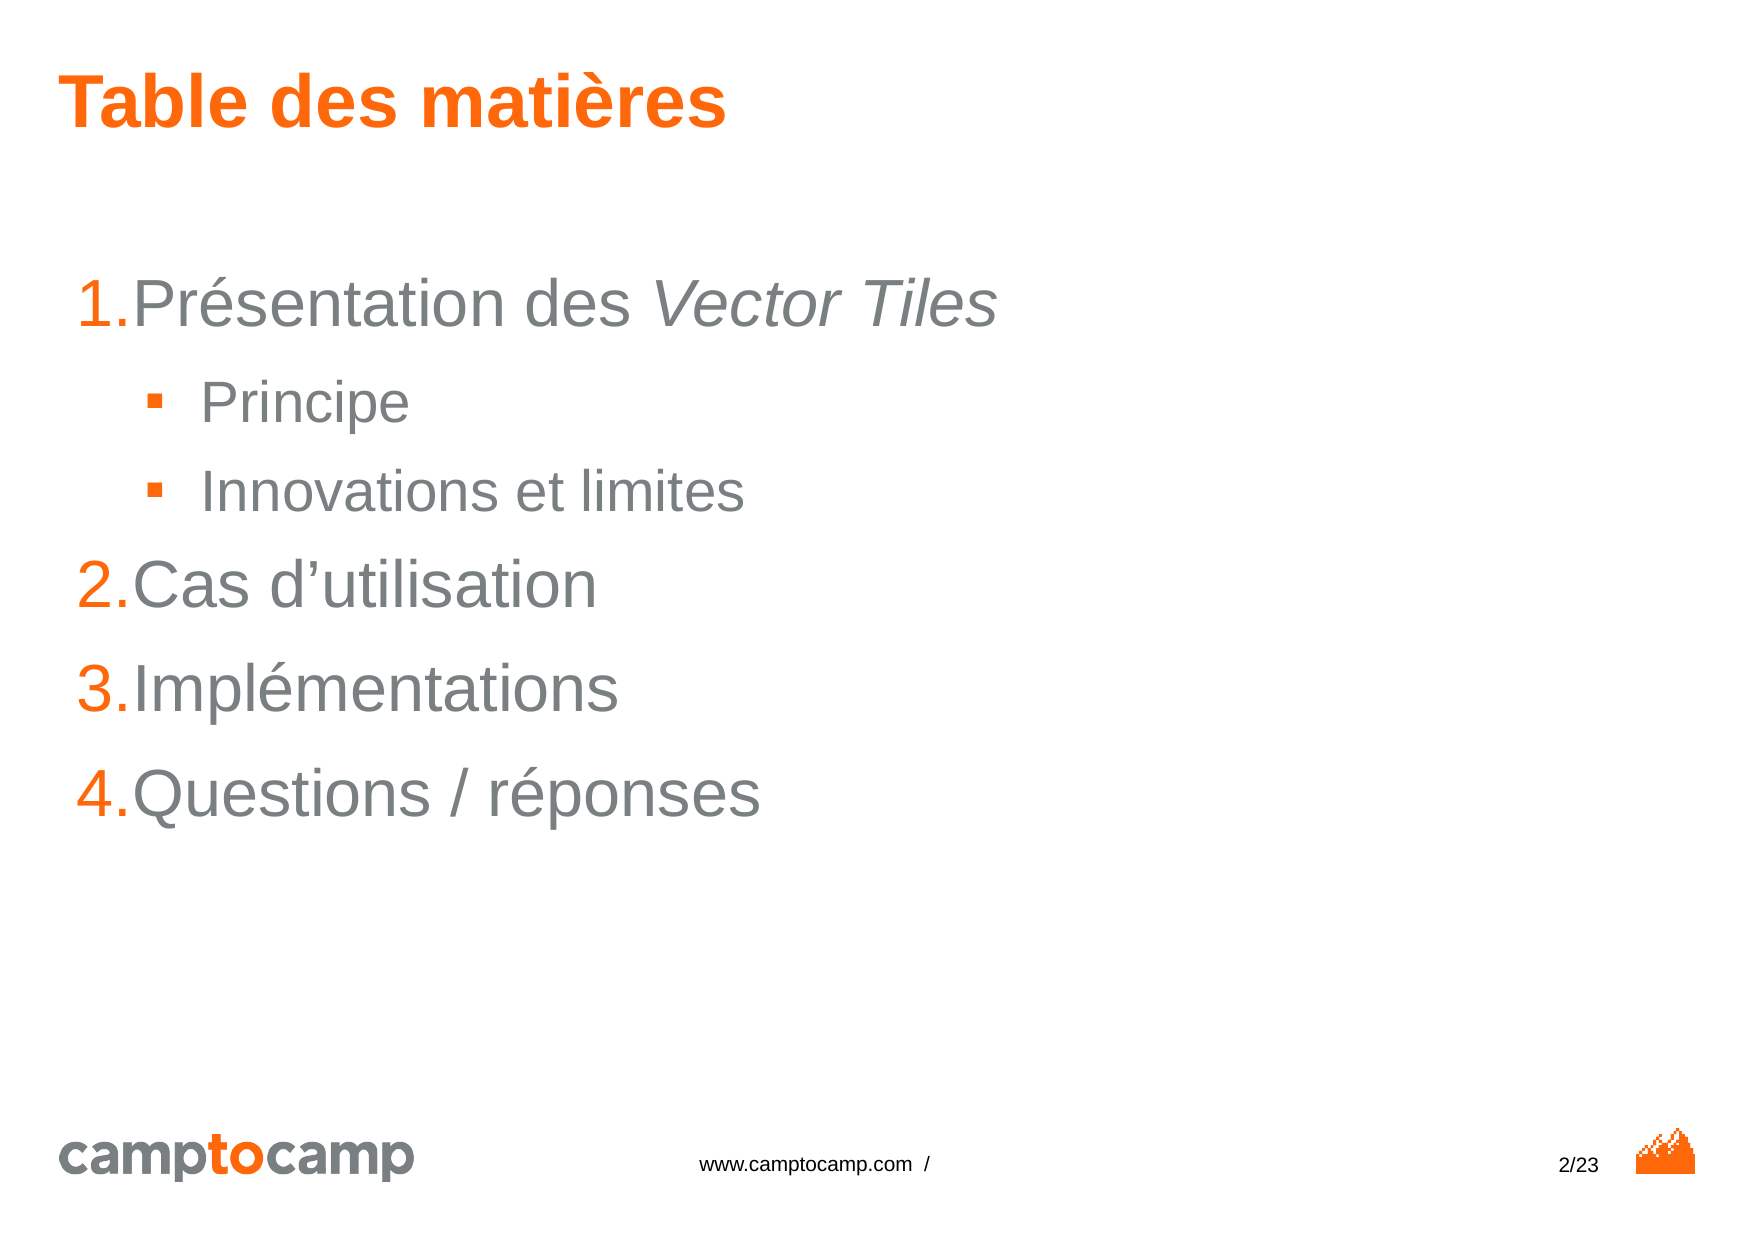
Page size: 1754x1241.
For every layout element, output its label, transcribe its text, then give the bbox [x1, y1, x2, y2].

title Table des matières [59, 59, 1695, 247]
list Présentation des Vector Tiles Principe Innovations et limites Cas d’utilisation Implémentations Questions / réponses [59, 265, 1696, 1123]
picture [1636, 1128, 1695, 1174]
picture [59, 1134, 414, 1182]
